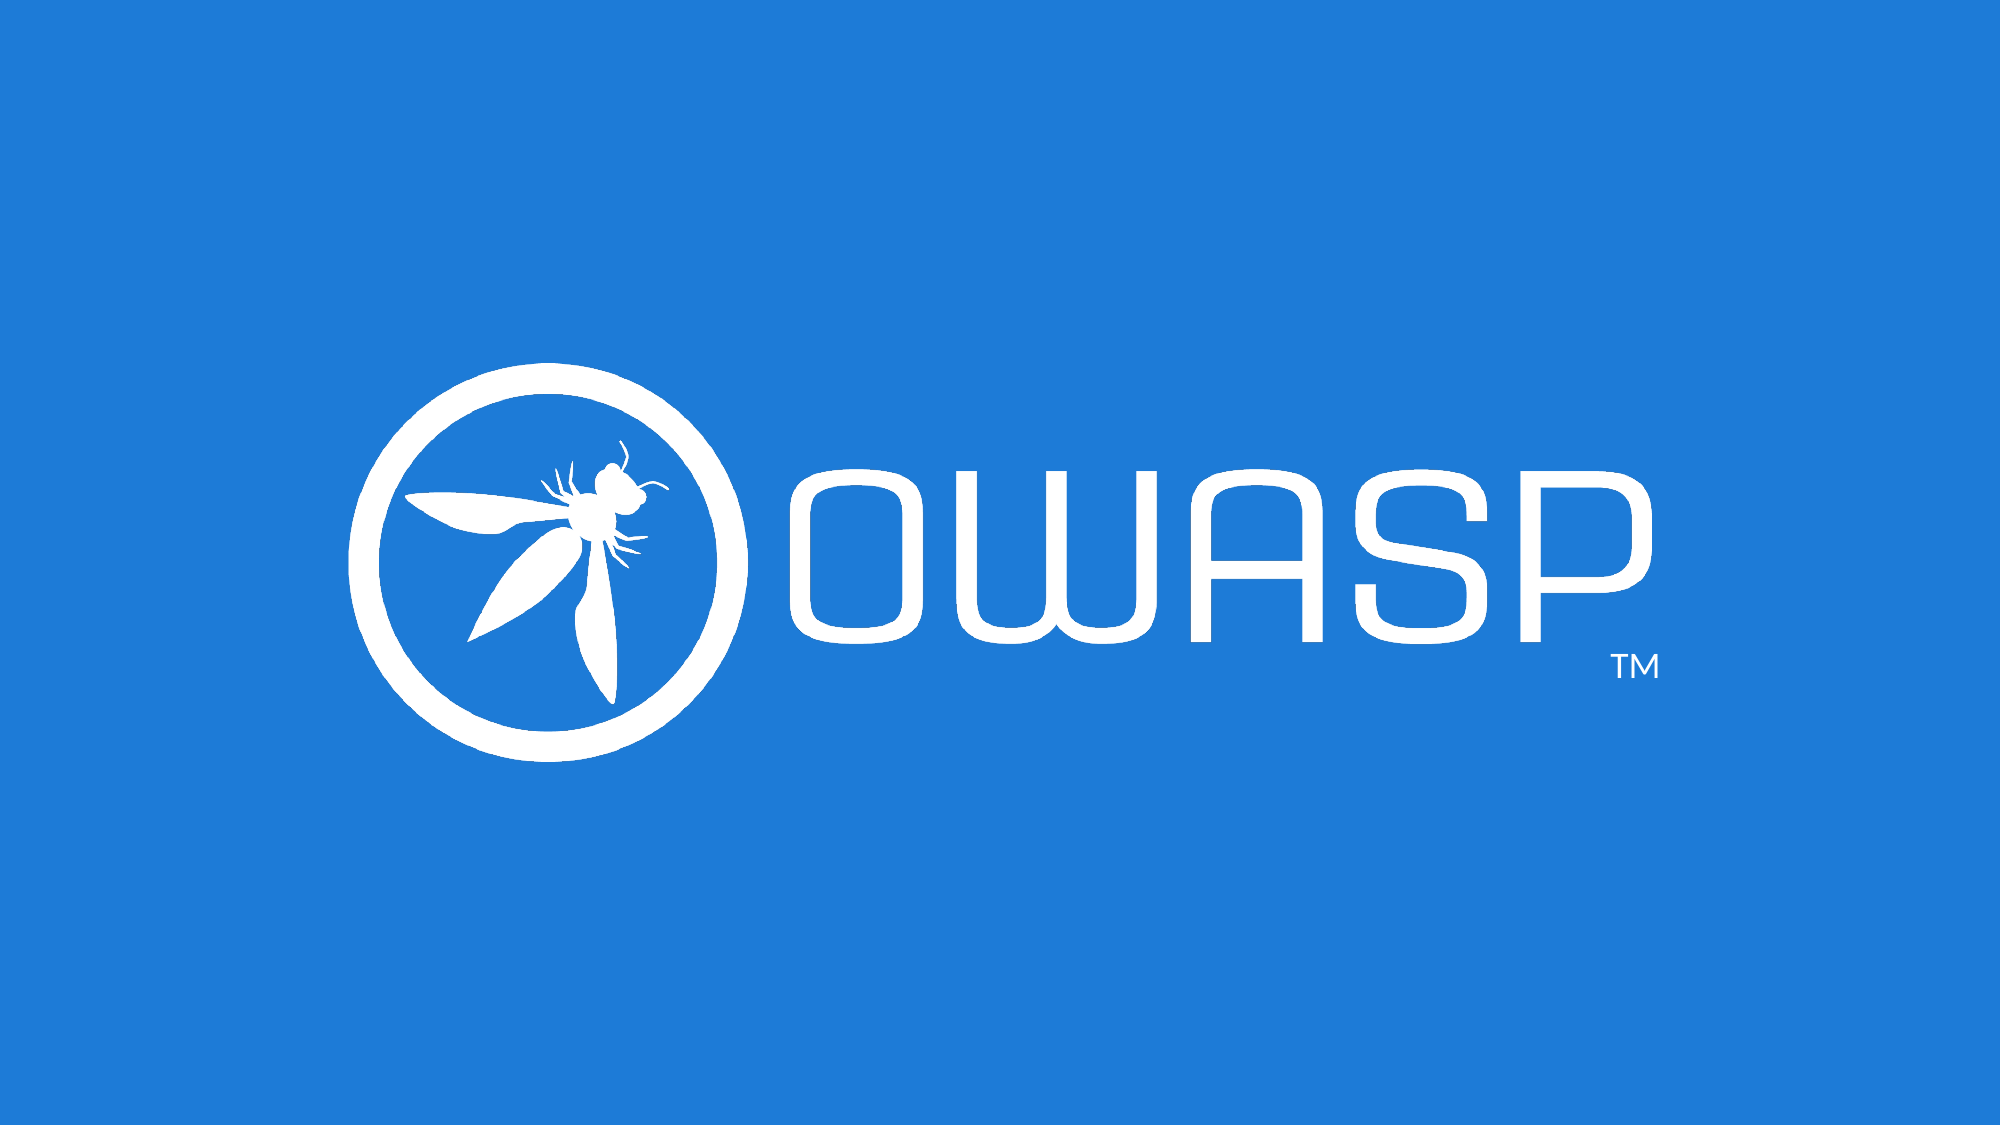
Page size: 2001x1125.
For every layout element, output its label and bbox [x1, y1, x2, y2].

picture [348, 363, 1652, 762]
